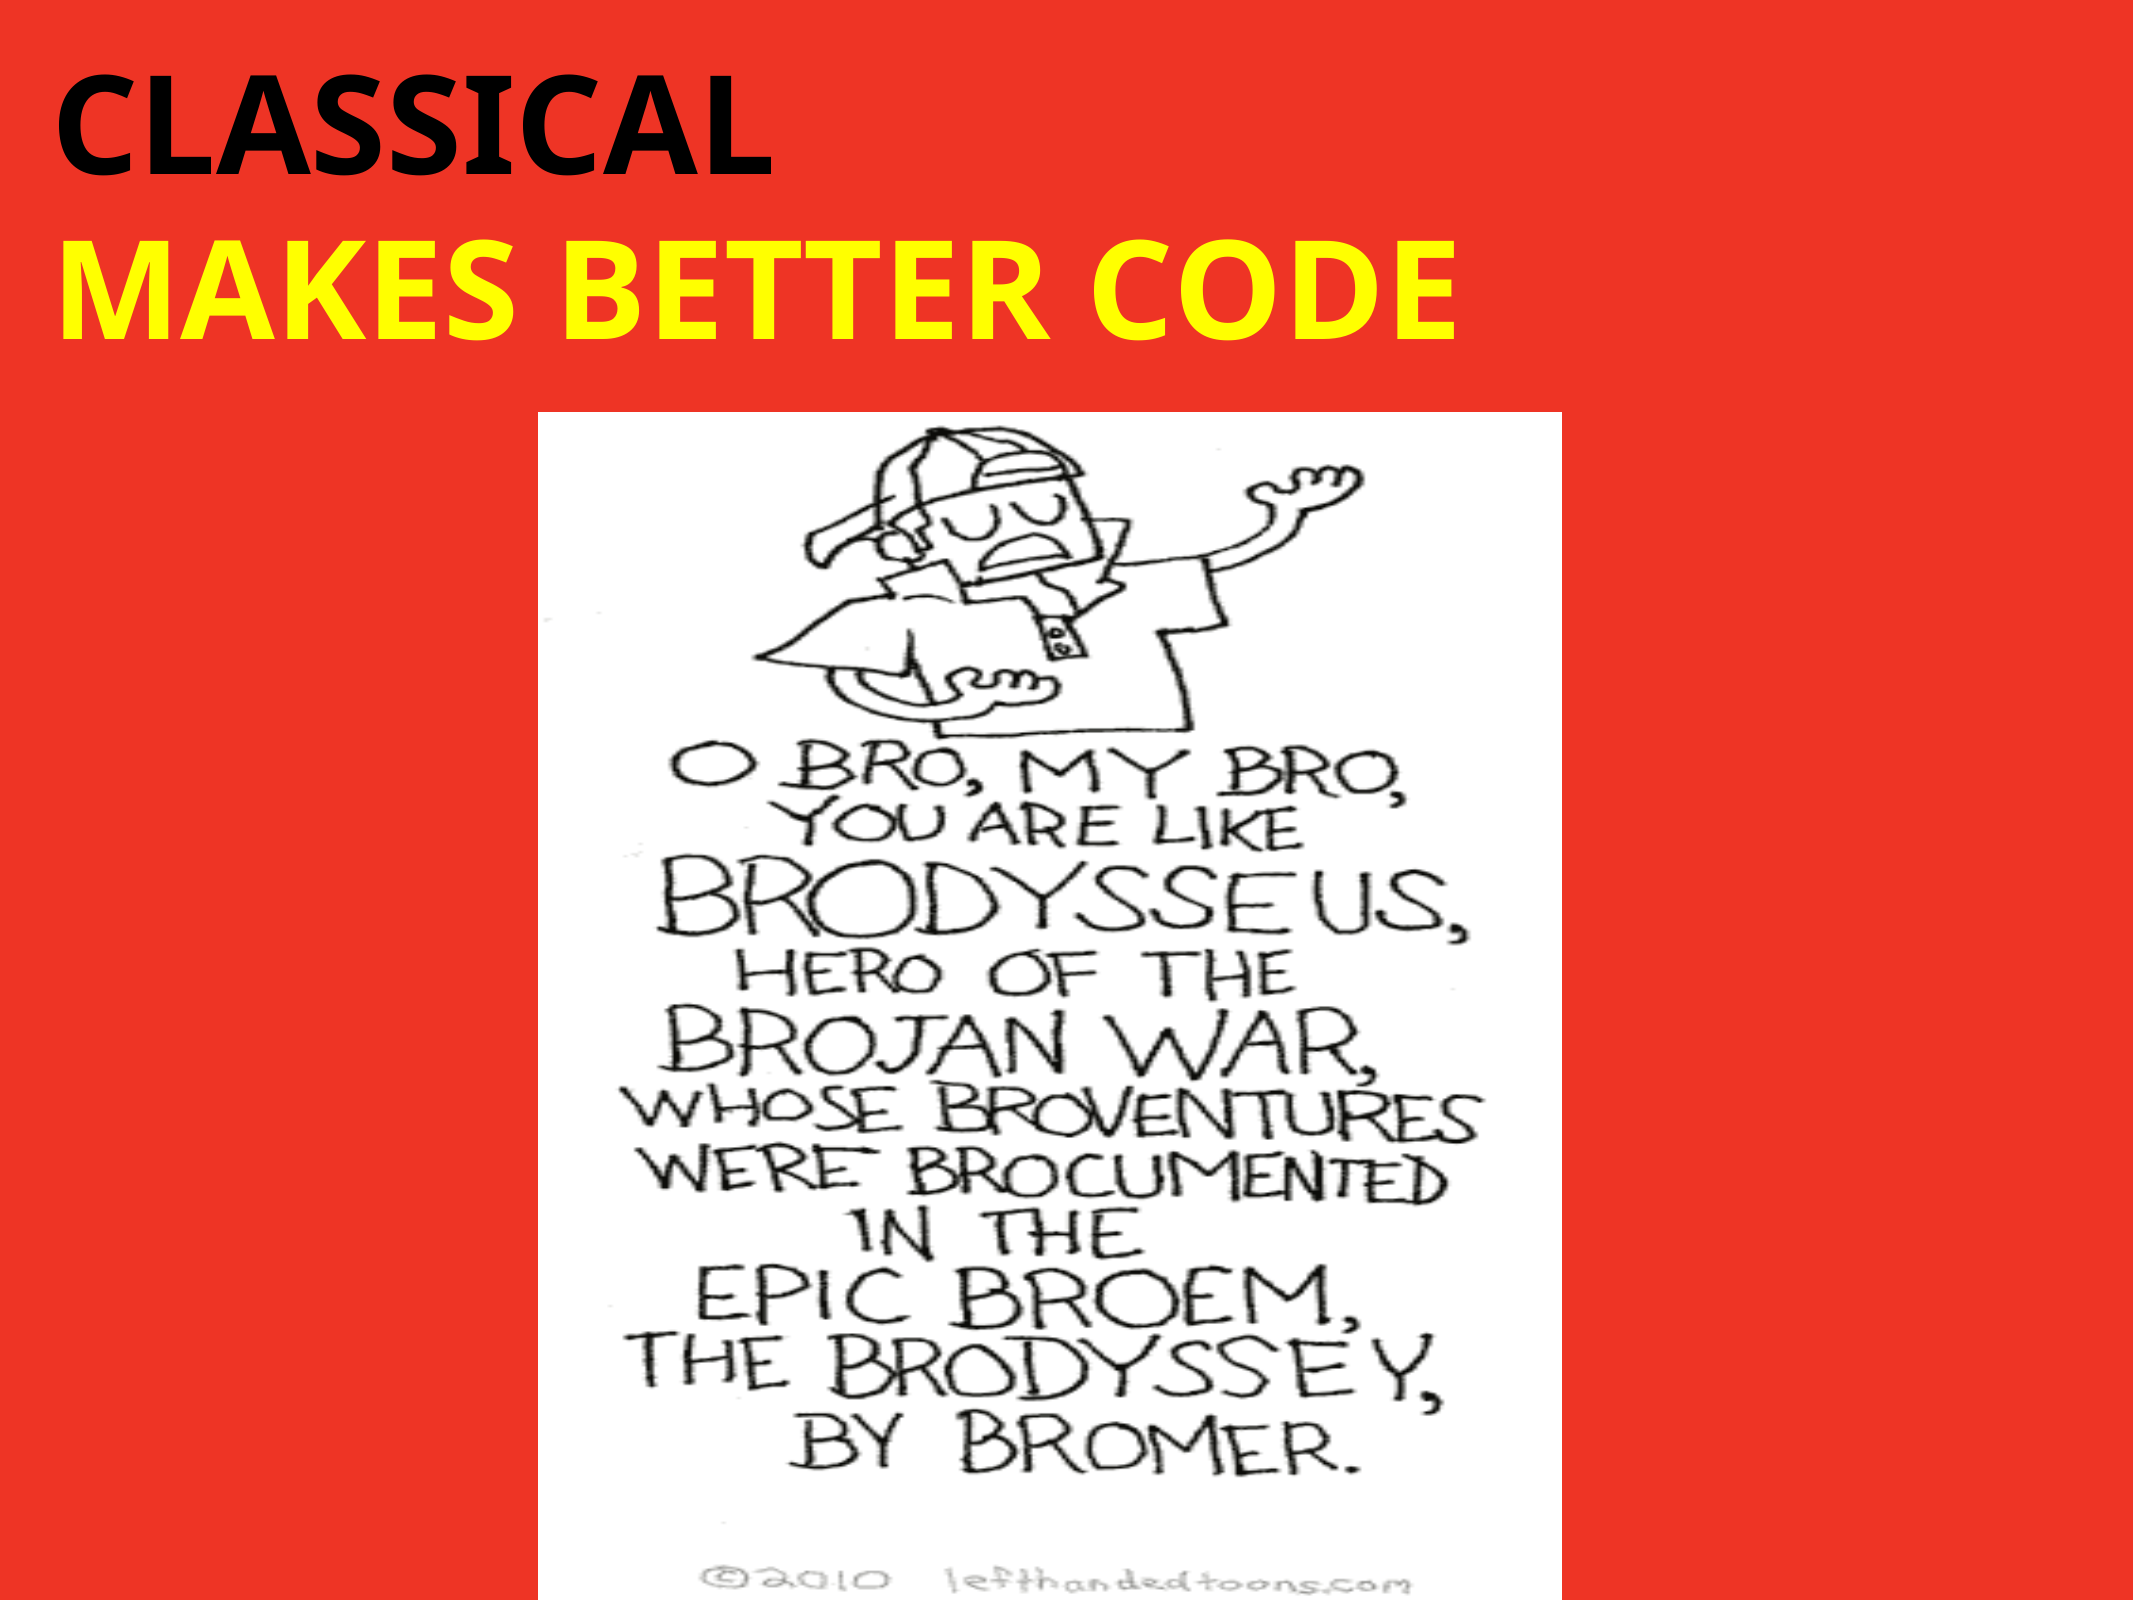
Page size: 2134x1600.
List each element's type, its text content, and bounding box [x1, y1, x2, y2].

text_box CLASSICAL MAKES BETTER CODE [41, 37, 2134, 483]
picture [538, 412, 1562, 1600]
